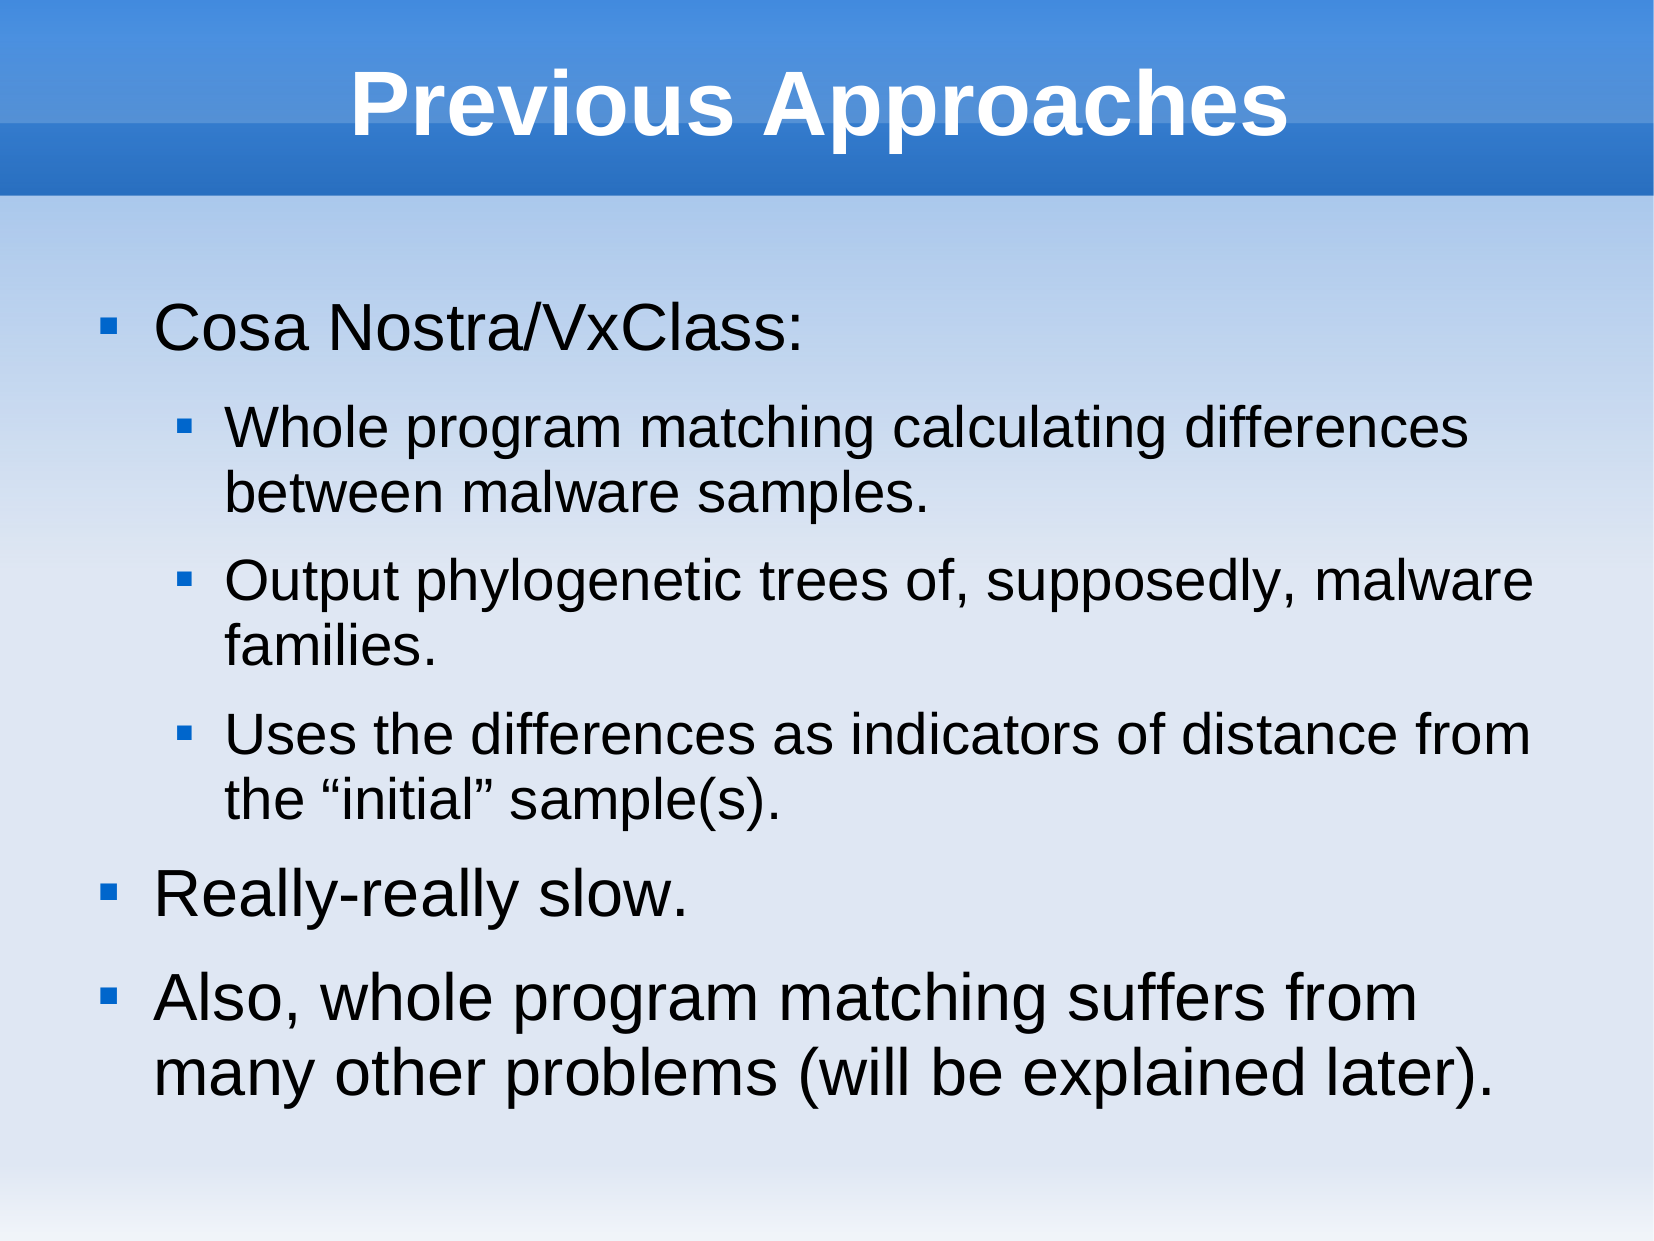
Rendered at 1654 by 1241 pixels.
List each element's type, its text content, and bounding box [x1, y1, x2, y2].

picture [0, 0, 1654, 1241]
list Cosa Nostra/VxClass: Whole program matching calculating differences between malware samples. Output phylogenetic trees of, supposedly, malware families. Uses the differences as indicators of distance from the “initial” sample(s). Really-really slow. Also, whole program matching suffers from many other problems (will be explained later). [82, 290, 1571, 1111]
title Previous Approaches [76, 0, 1565, 208]
